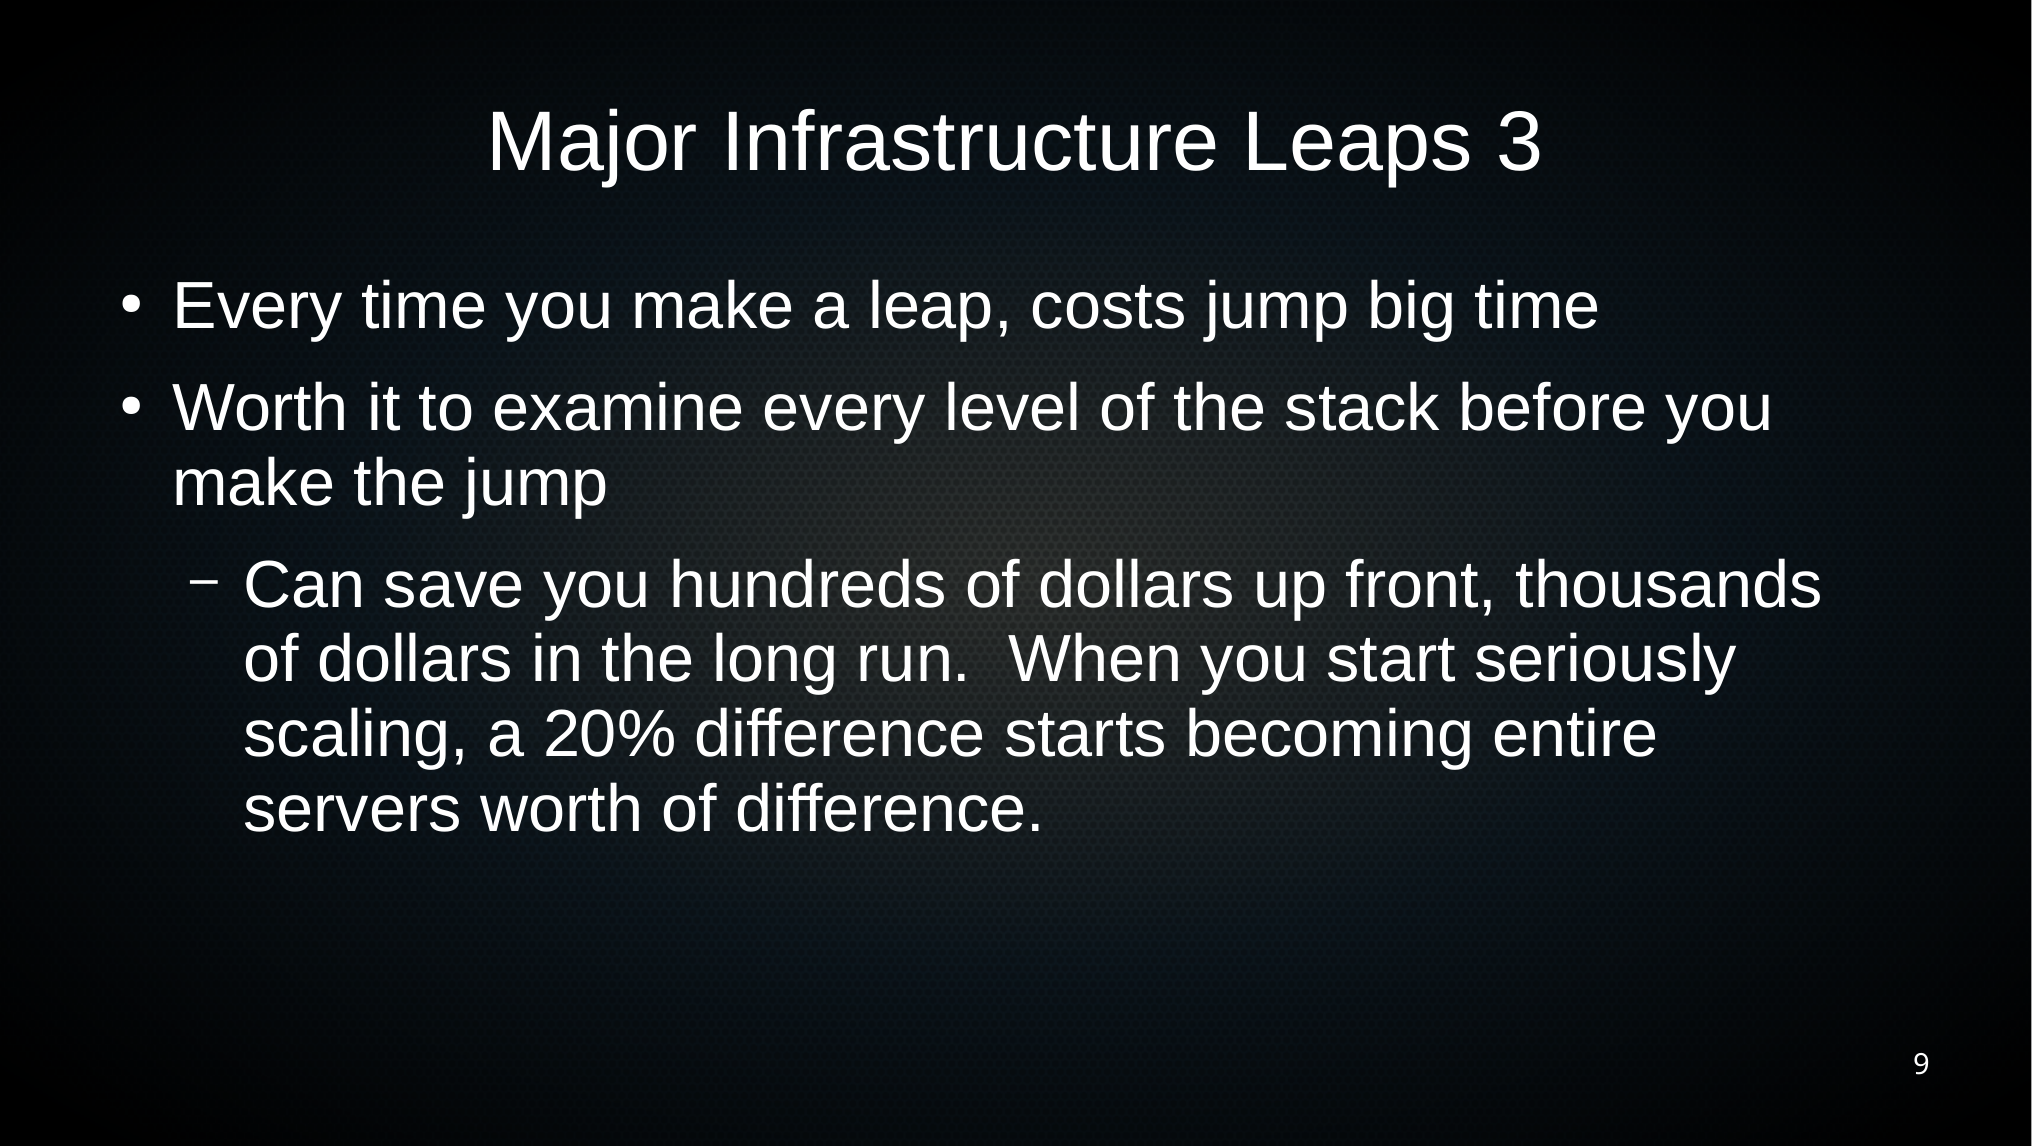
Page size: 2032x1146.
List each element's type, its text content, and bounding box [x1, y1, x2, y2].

picture [0, 0, 2032, 1146]
list Every time you make a leap, costs jump big time Worth it to examine every level of the stack before you make the jump Can save you hundreds of dollars up front, thousands of dollars in the long run. When you start seriously scaling, a 20% difference starts becoming entire servers worth of difference. [101, 268, 1890, 1025]
title Major Infrastructure Leaps 3 [101, 45, 1930, 237]
